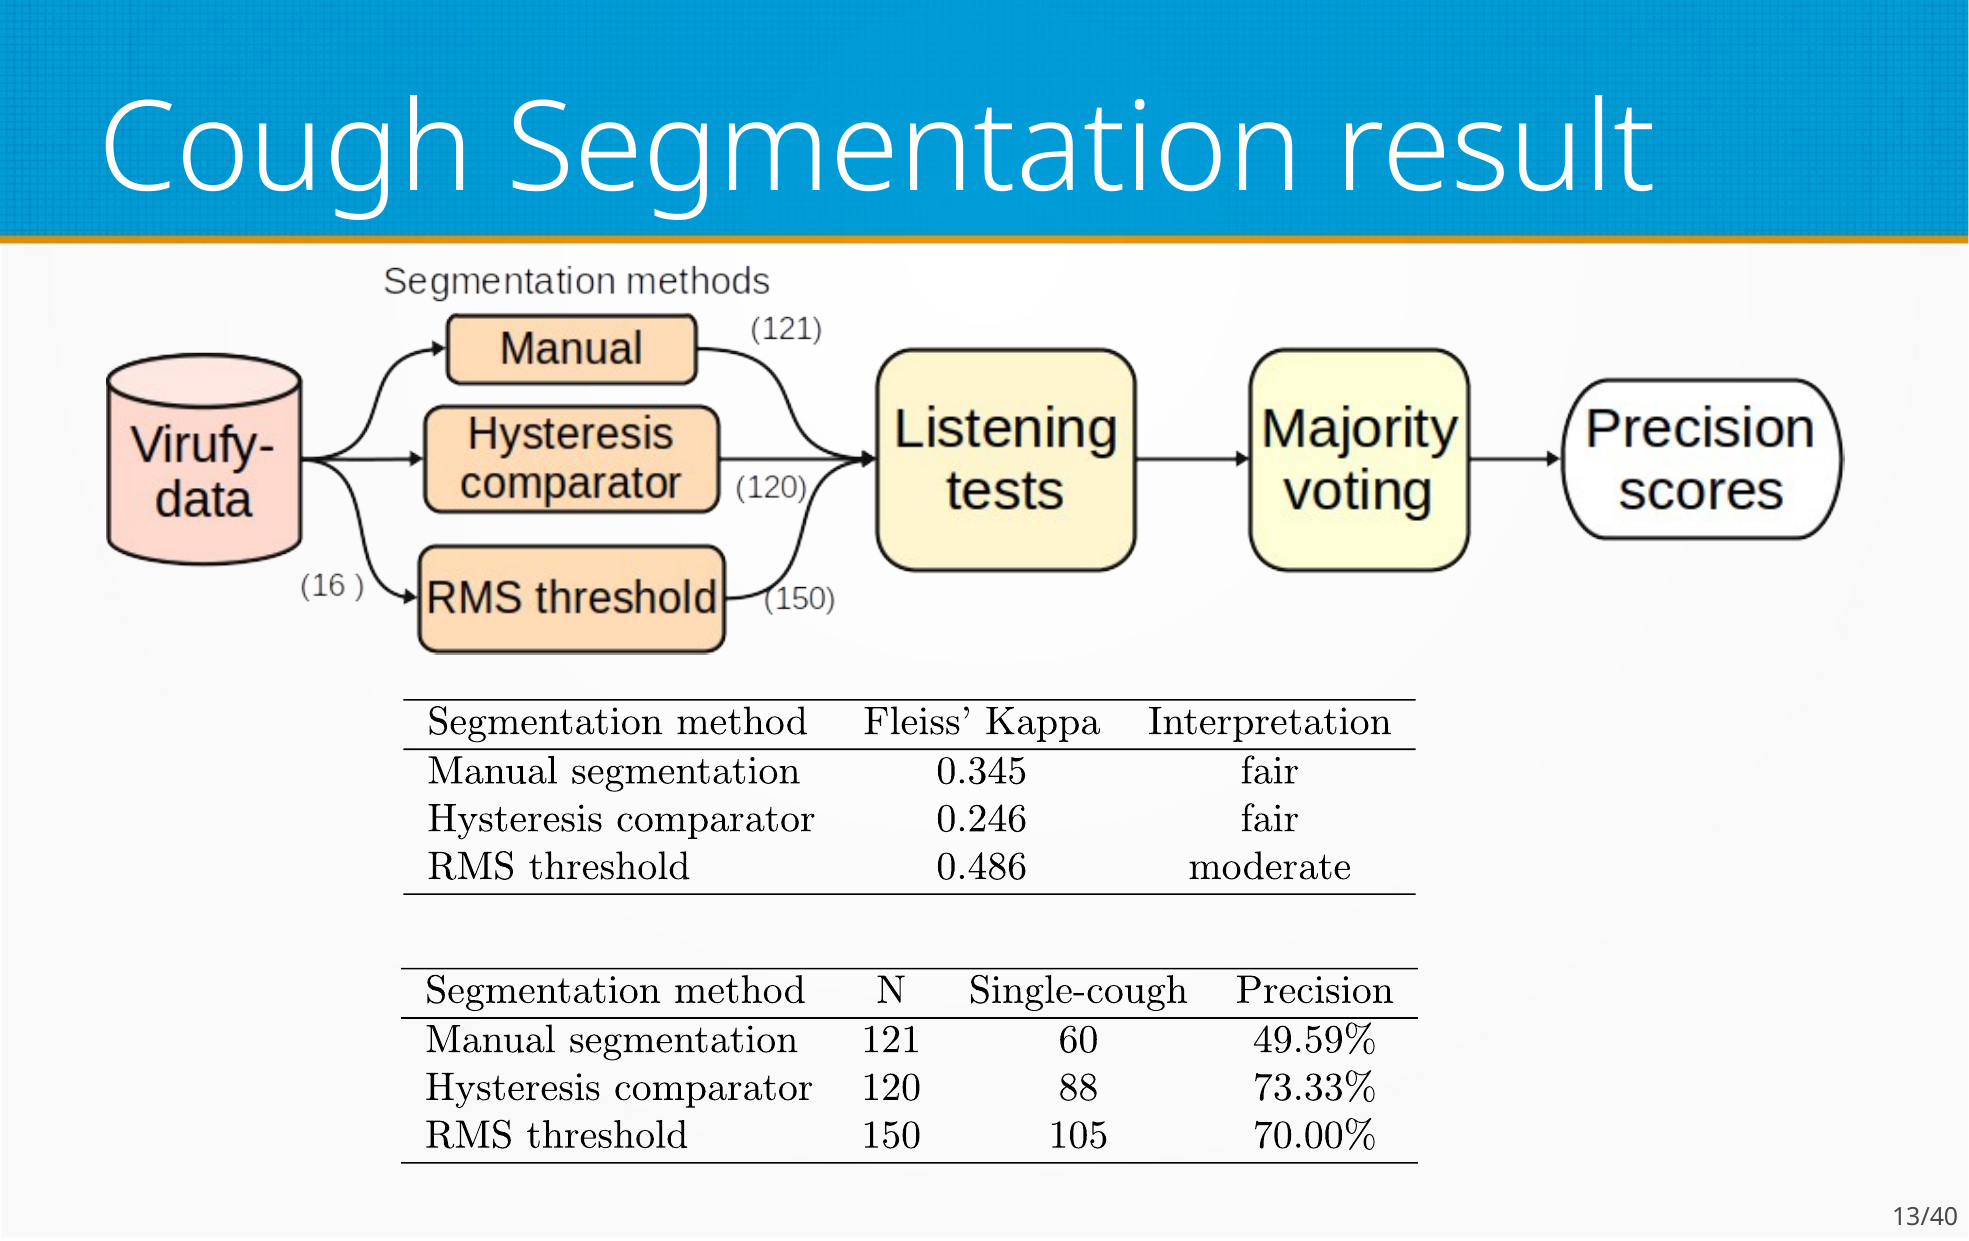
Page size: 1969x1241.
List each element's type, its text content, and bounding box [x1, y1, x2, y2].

picture [0, 233, 1969, 1241]
title Cough Segmentation result [98, 19, 1870, 227]
